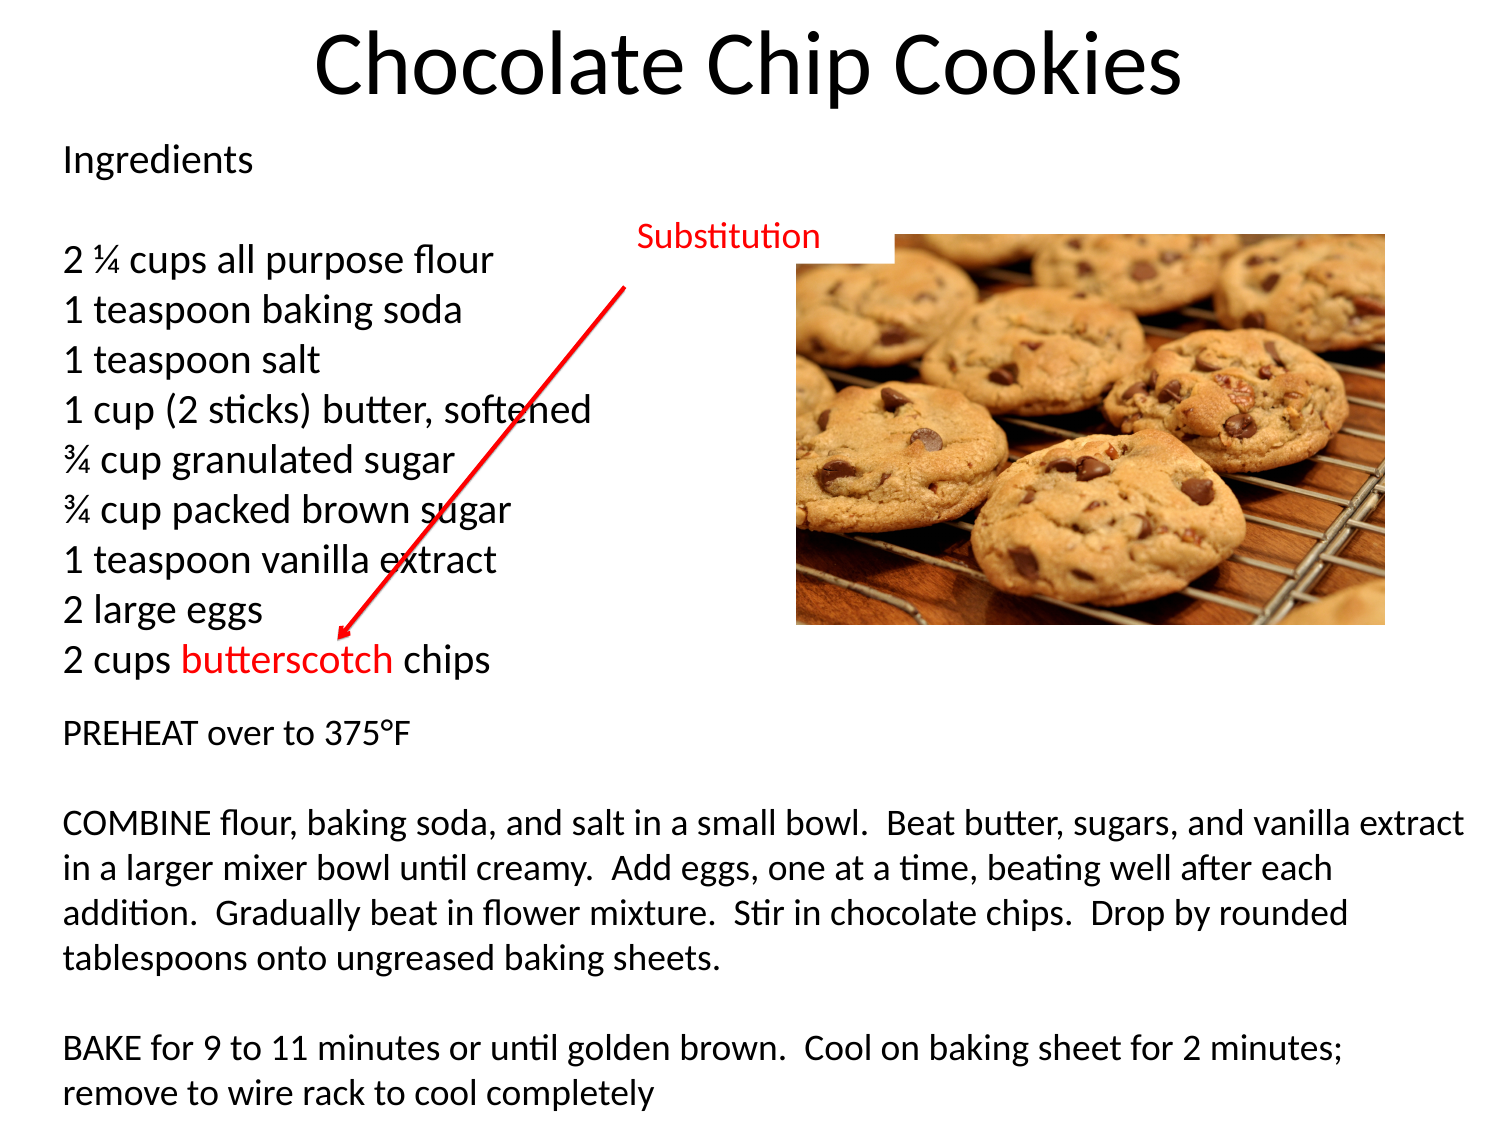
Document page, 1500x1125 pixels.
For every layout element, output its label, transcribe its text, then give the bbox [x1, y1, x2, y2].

text_box PREHEAT over to 375°F COMBINE flour, baking soda, and salt in a small bowl. Beat butter, sugars, and vanilla extract in a larger mixer bowl until creamy. Add eggs, one at a time, beating well after each addition. Gradually beat in flower mixture. Stir in chocolate chips. Drop by rounded tablespoons onto ungreased baking sheets. BAKE for 9 to 11 minutes or until golden brown. Cool on baking sheet for 2 minutes; remove to wire rack to cool completely [47, 700, 1483, 1121]
title Chocolate Chip Cookies [75, 0, 1425, 152]
text_box Ingredients 2 ¼ cups all purpose flour 1 teaspoon baking soda 1 teaspoon salt 1 cup (2 sticks) butter, softened ¾ cup granulated sugar ¾ cup packed brown sugar 1 teaspoon vanilla extract 2 large eggs 2 cups butterscotch chips [47, 124, 938, 690]
text_box Substitution [622, 203, 895, 264]
picture [796, 234, 1385, 625]
